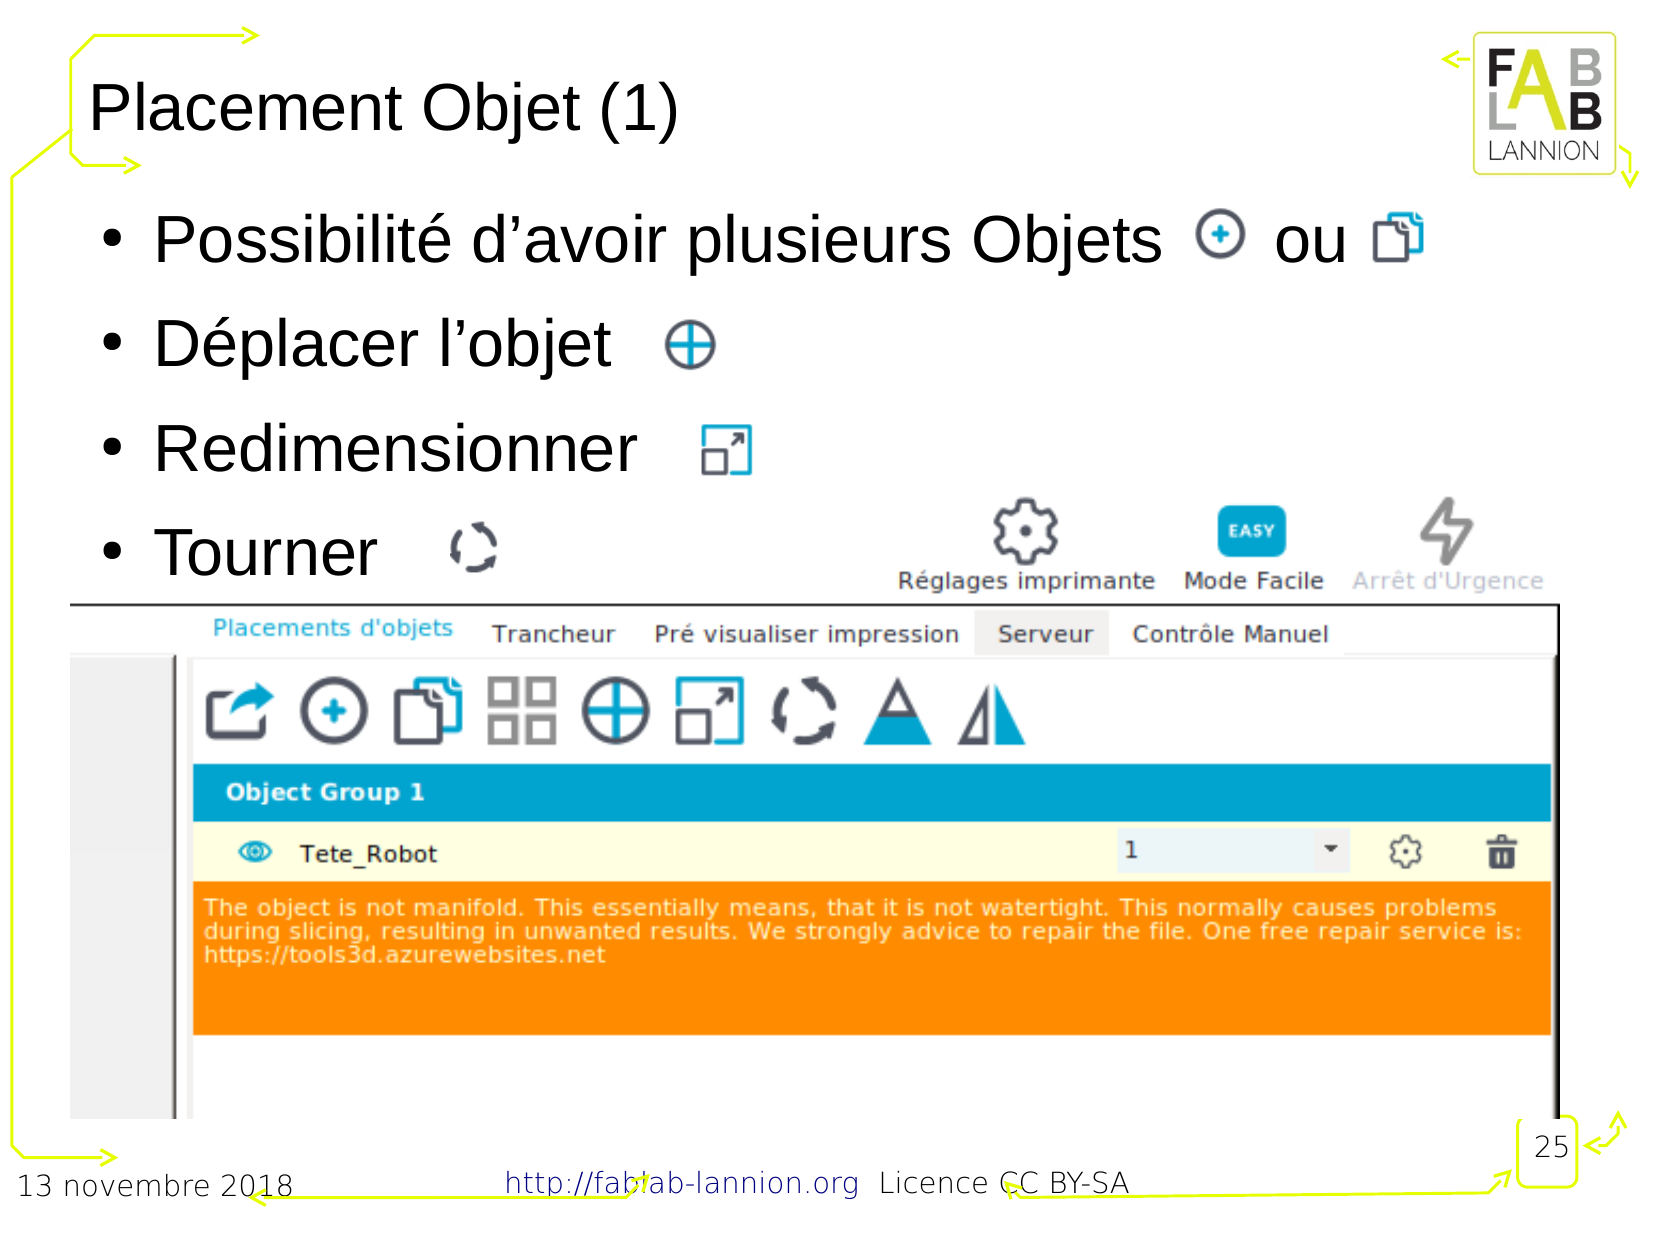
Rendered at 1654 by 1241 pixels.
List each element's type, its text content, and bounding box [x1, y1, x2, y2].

picture [1470, 29, 1619, 178]
picture [1370, 201, 1430, 272]
list Possibilité d’avoir plusieurs Objets ou Déplacer l’objet Redimensionner Tourner [82, 202, 1571, 922]
title Placement Objet (1) [88, 49, 1447, 166]
picture [1191, 196, 1252, 272]
picture [694, 412, 768, 485]
picture [450, 514, 508, 579]
picture [662, 312, 721, 378]
picture [70, 472, 1560, 1119]
